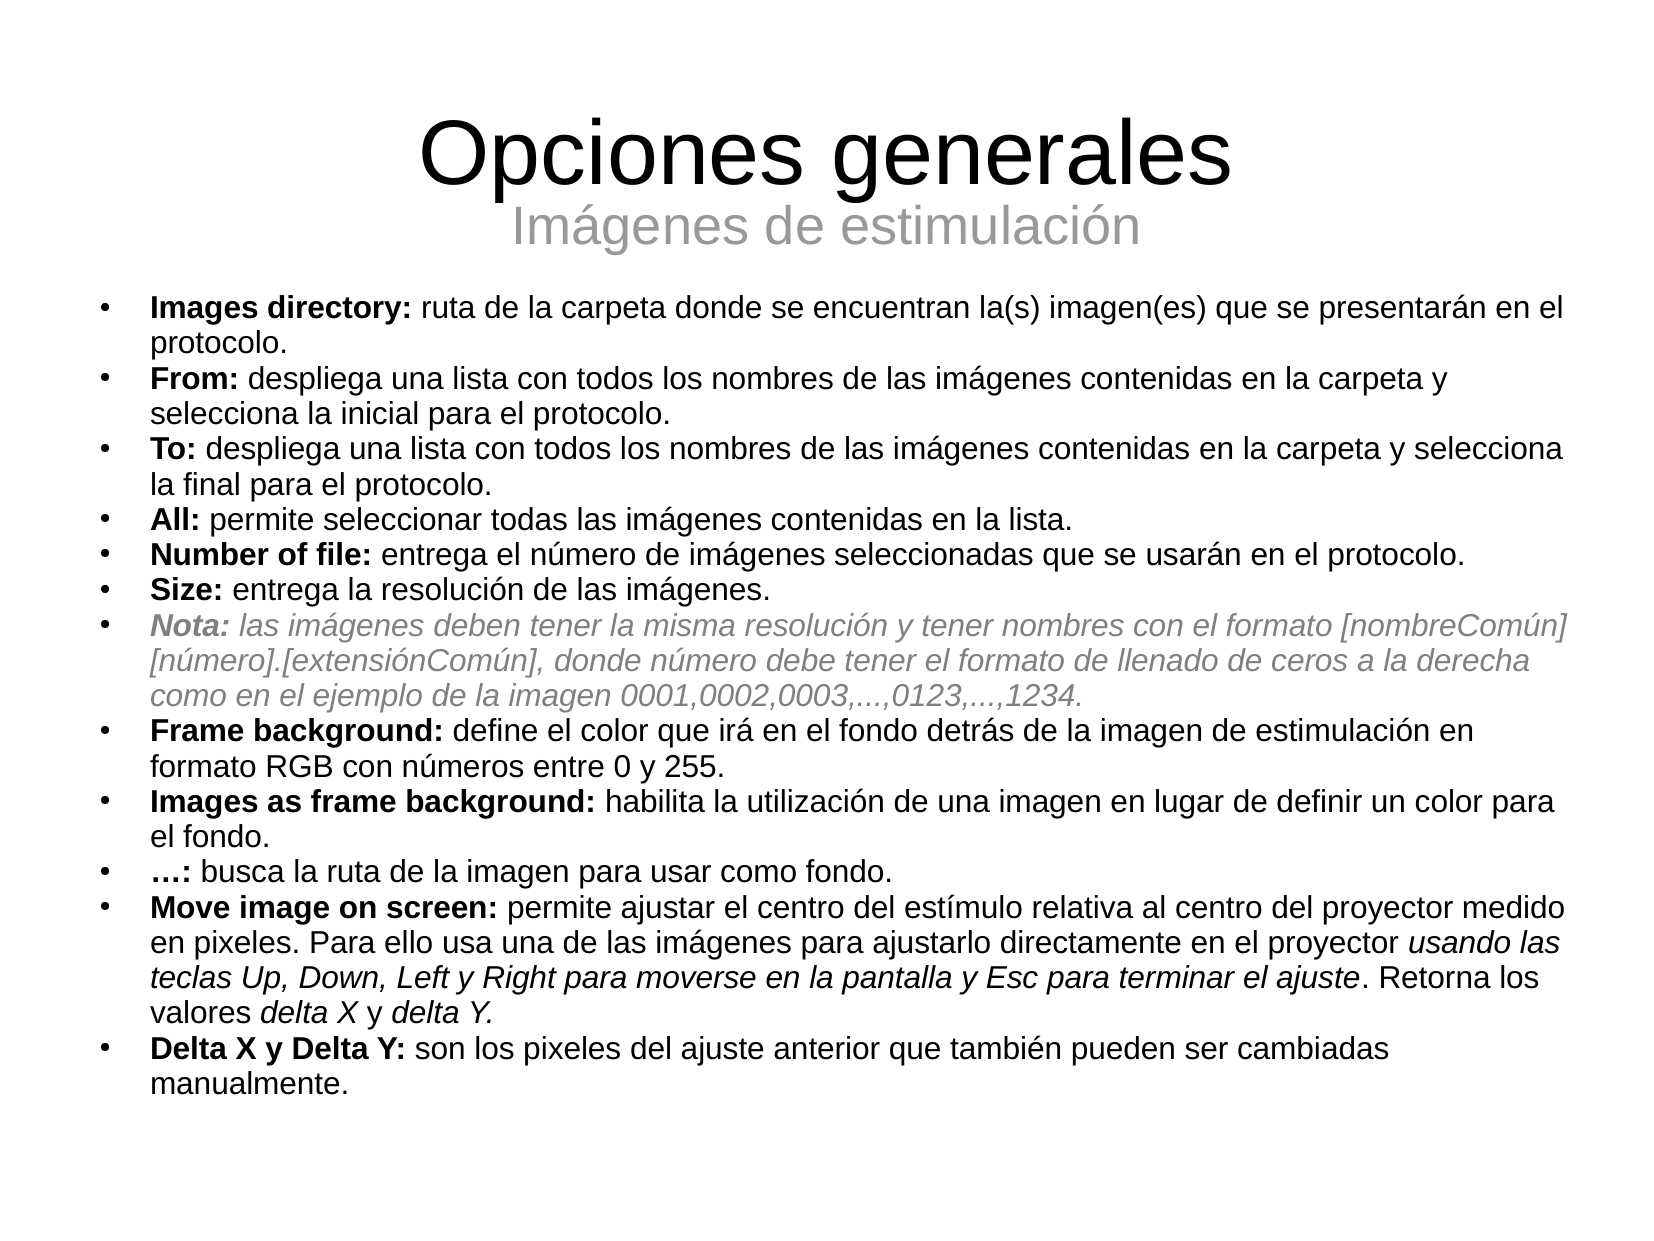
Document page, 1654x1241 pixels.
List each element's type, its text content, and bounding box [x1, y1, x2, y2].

title Opciones generales [82, 49, 1571, 195]
title Imágenes de estimulación [82, 195, 1572, 257]
list Images directory: ruta de la carpeta donde se encuentran la(s) imagen(es) que se presentarán en el protocolo. From: despliega una lista con todos los nombres de las imágenes contenidas en la carpeta y selecciona la inicial para el protocolo. To: despliega una lista con todos los nombres de las imágenes contenidas en la carpeta y selecciona la final para el protocolo. All: permite seleccionar todas las imágenes contenidas en la lista. Number of file: entrega el número de imágenes seleccionadas que se usarán en el protocolo. Size: entrega la resolución de las imágenes. Nota: las imágenes deben tener la misma resolución y tener nombres con el formato [nombreComún][número].[extensiónComún], donde número debe tener el formato de llenado de ceros a la derecha como en el ejemplo de la imagen 0001,0002,0003,...,0123,...,1234. Frame background: define el color que irá en el fondo detrás de la imagen de estimulación en formato RGB con números entre 0 y 255. Images as frame background: habilita la utilización de una imagen en lugar de definir un color para el fondo. …: busca la ruta de la imagen para usar como fondo. Move image on screen: permite ajustar el centro del estímulo relativa al centro del proyector medido en pixeles. Para ello usa una de las imágenes para ajustarlo directamente en el proyector usando las teclas Up, Down, Left y Right para moverse en la pantalla y Esc para terminar el ajuste. Retorna los valores delta X y delta Y. Delta X y Delta Y: son los pixeles del ajuste anterior que también pueden ser cambiadas manualmente. [82, 290, 1571, 1111]
text_box [90, 885, 1576, 975]
